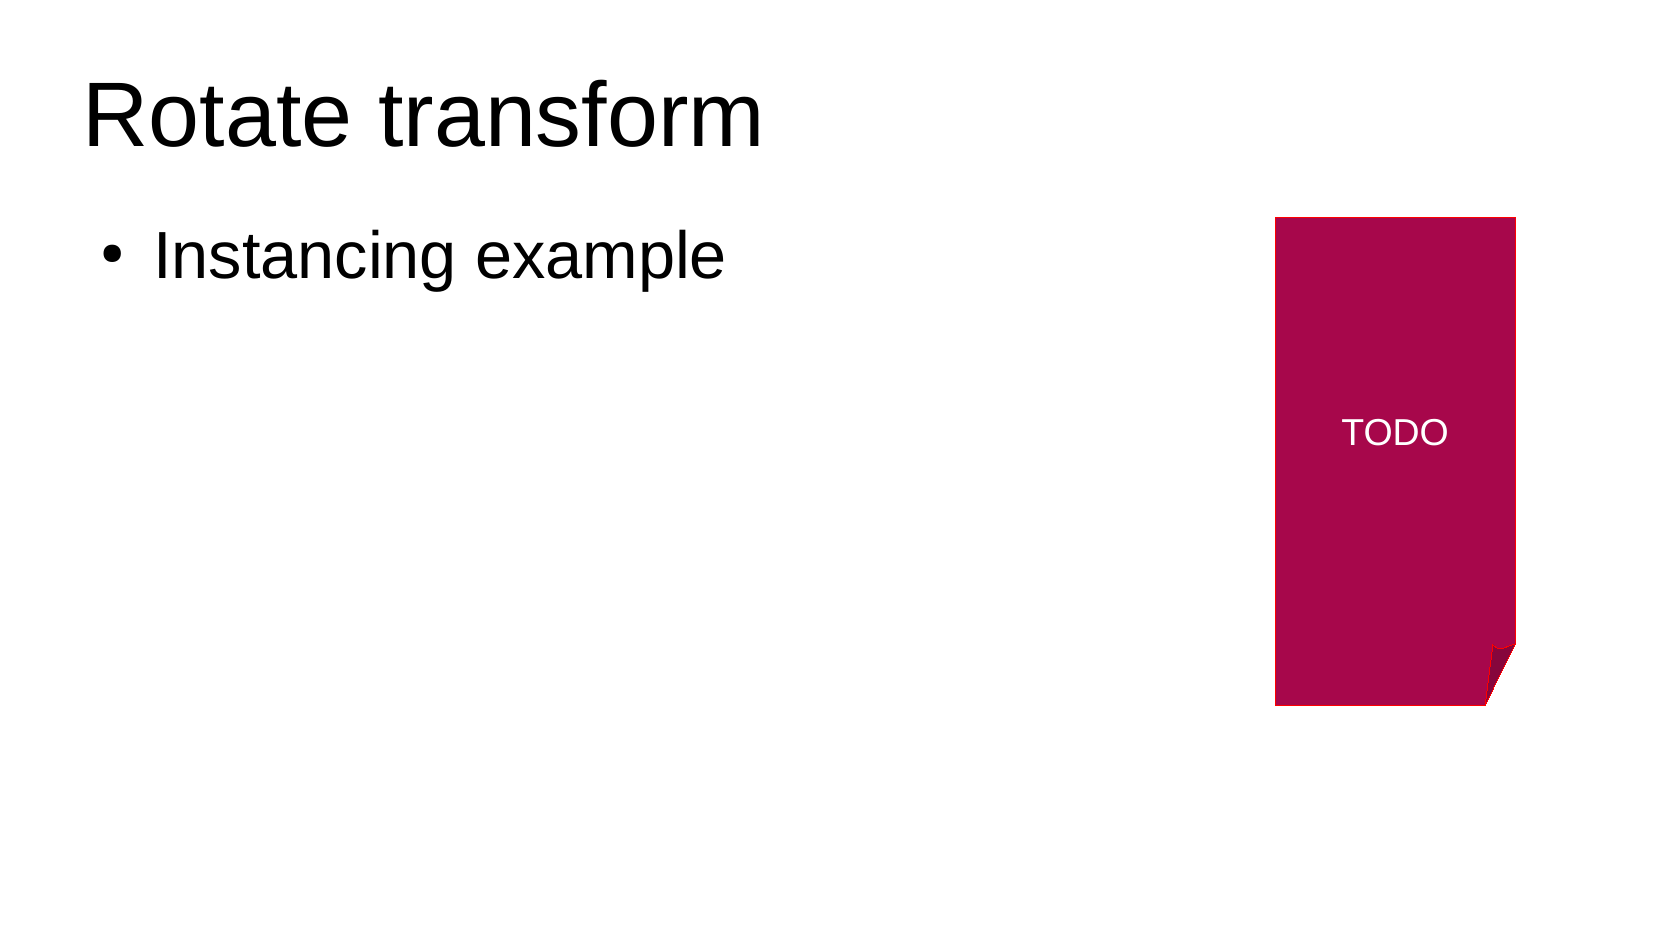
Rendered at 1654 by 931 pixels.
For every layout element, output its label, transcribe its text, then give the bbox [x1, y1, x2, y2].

list Instancing example [82, 217, 1571, 758]
title Rotate transform [82, 37, 1571, 193]
text_box TODO [1275, 217, 1516, 706]
